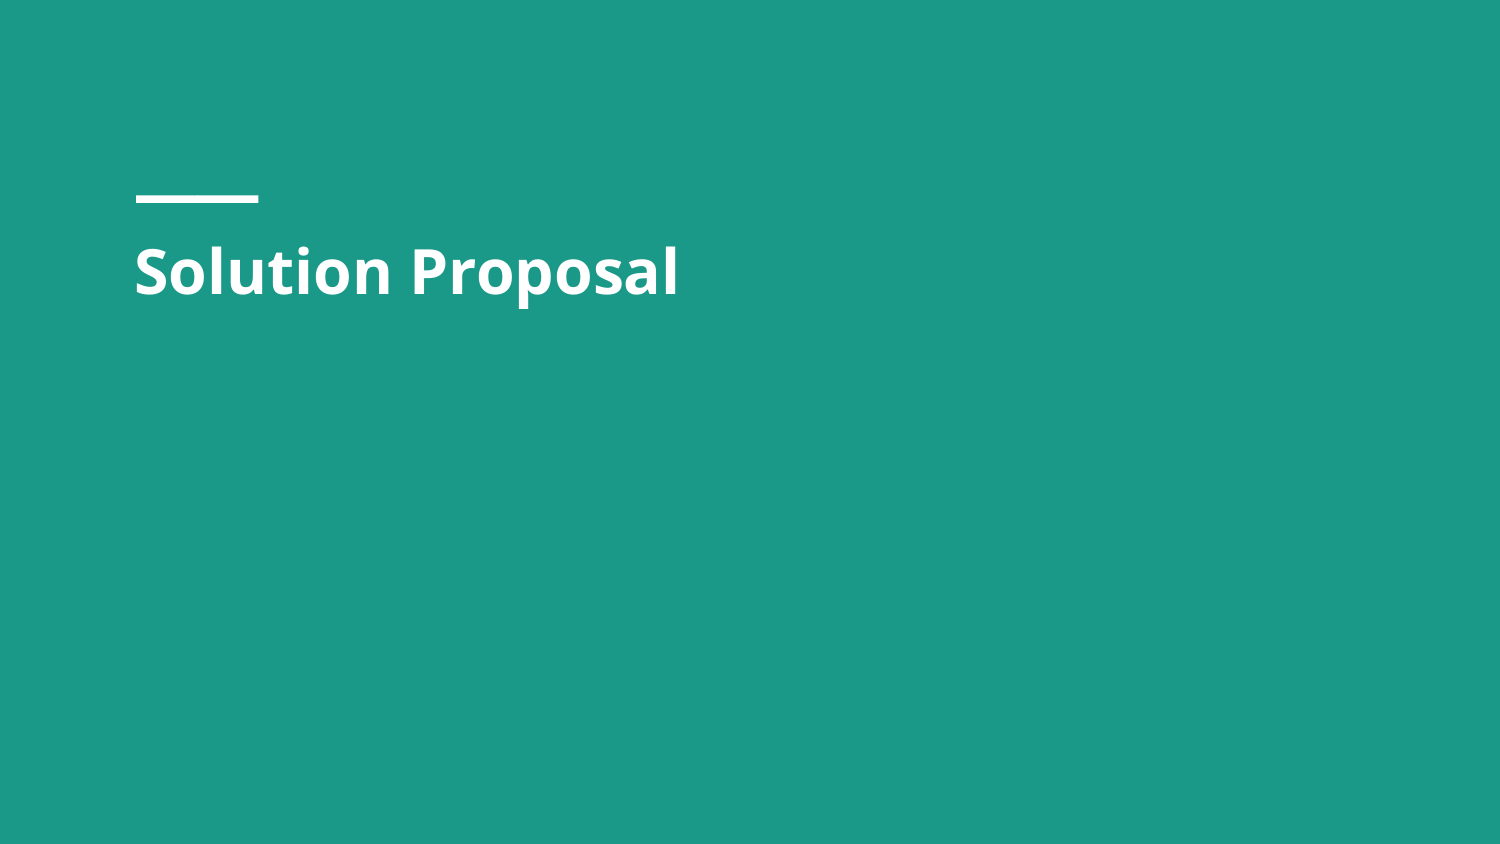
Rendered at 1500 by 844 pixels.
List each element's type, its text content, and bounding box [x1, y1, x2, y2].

title Solution Proposal [119, 216, 1381, 466]
